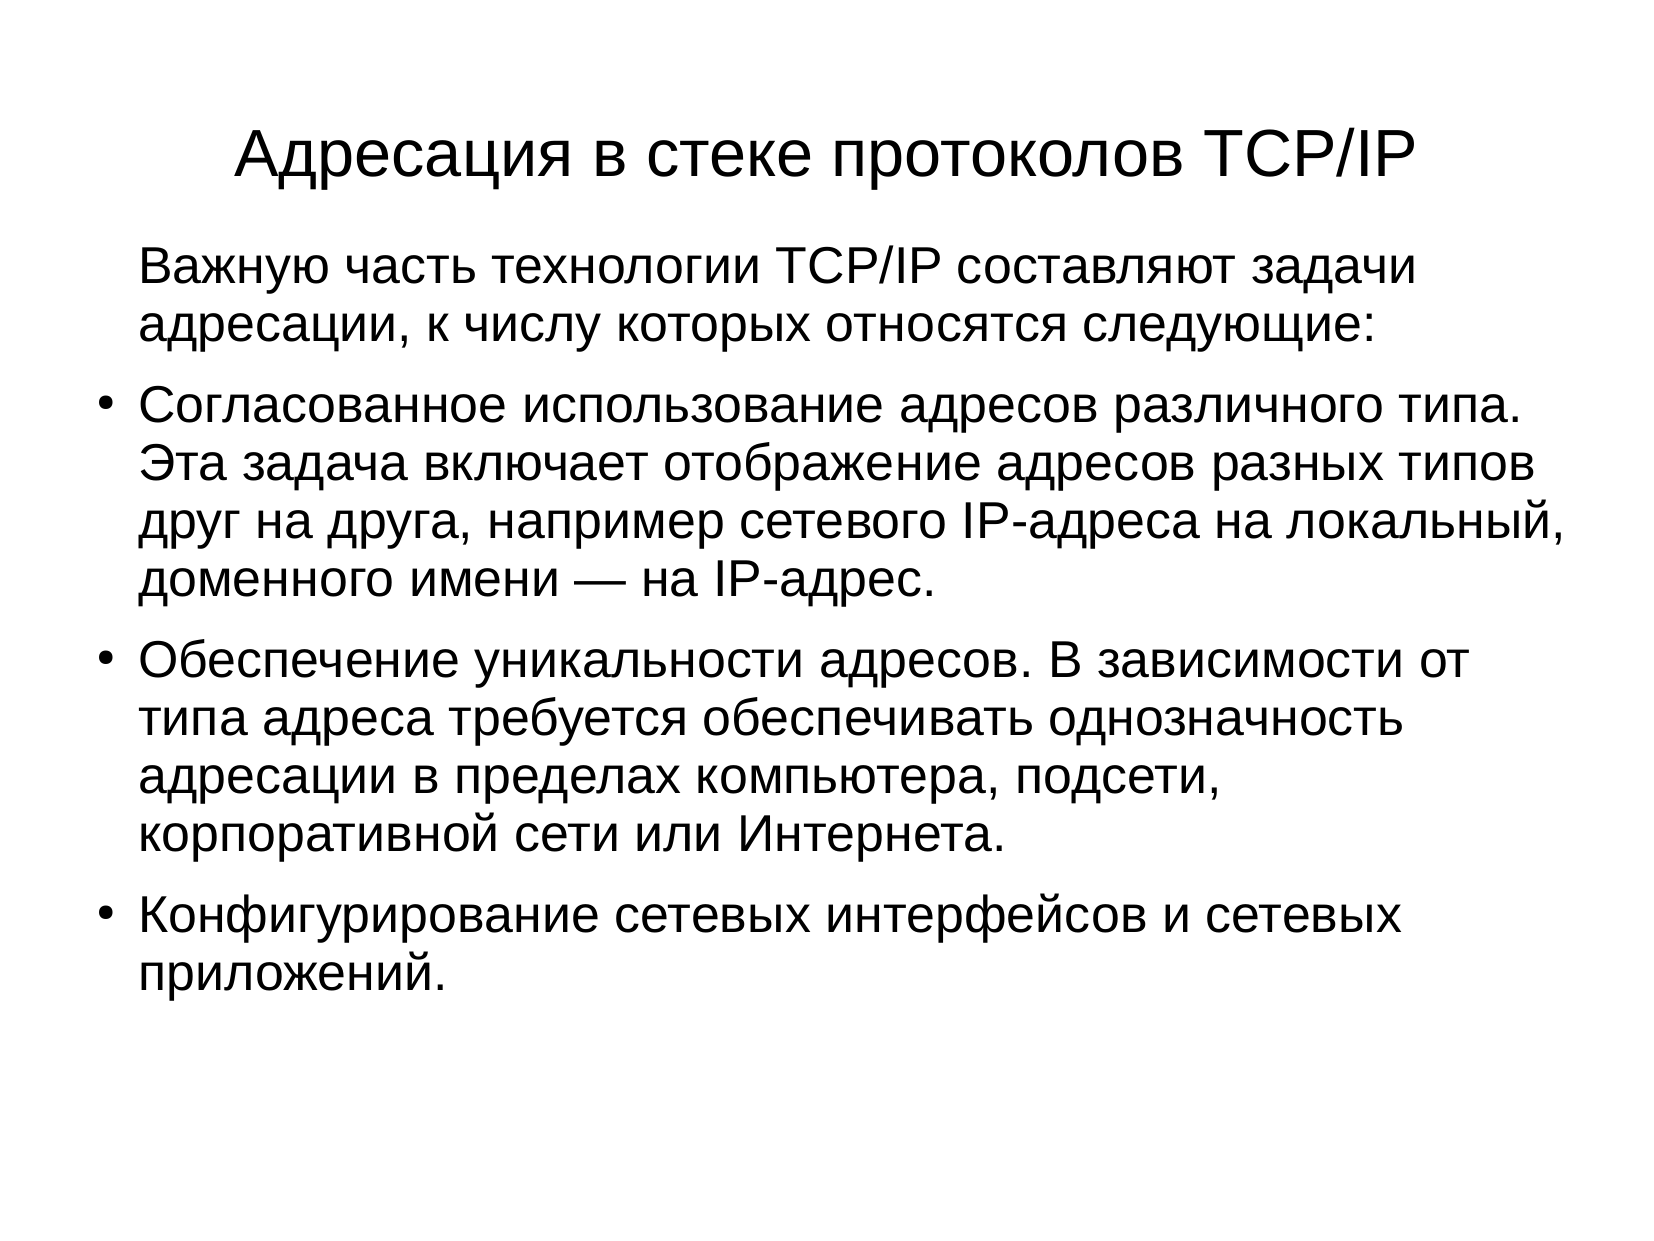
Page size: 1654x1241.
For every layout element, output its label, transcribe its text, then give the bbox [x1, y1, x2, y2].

list Важную часть технологии TCP/IP составляют задачи адресации, к числу которых отно­сятся следующие: Согласованное использование адресов различного типа. Эта задача включает отображе­ние адресов разных типов друг на друга, например сетевого IP-адреса на локальный, доменного имени — на IР-адрес. Обеспечение уникальности адресов. В зависимости от типа адреса требуется обеспечи­вать однозначность адресации в пределах компьютера, подсети, корпоративной сети или Интернета. Конфигурирование сетевых интерфейсов и сетевых приложений. [82, 236, 1571, 1004]
title Адресация в стеке протоколов TCP/IP [82, 49, 1571, 236]
